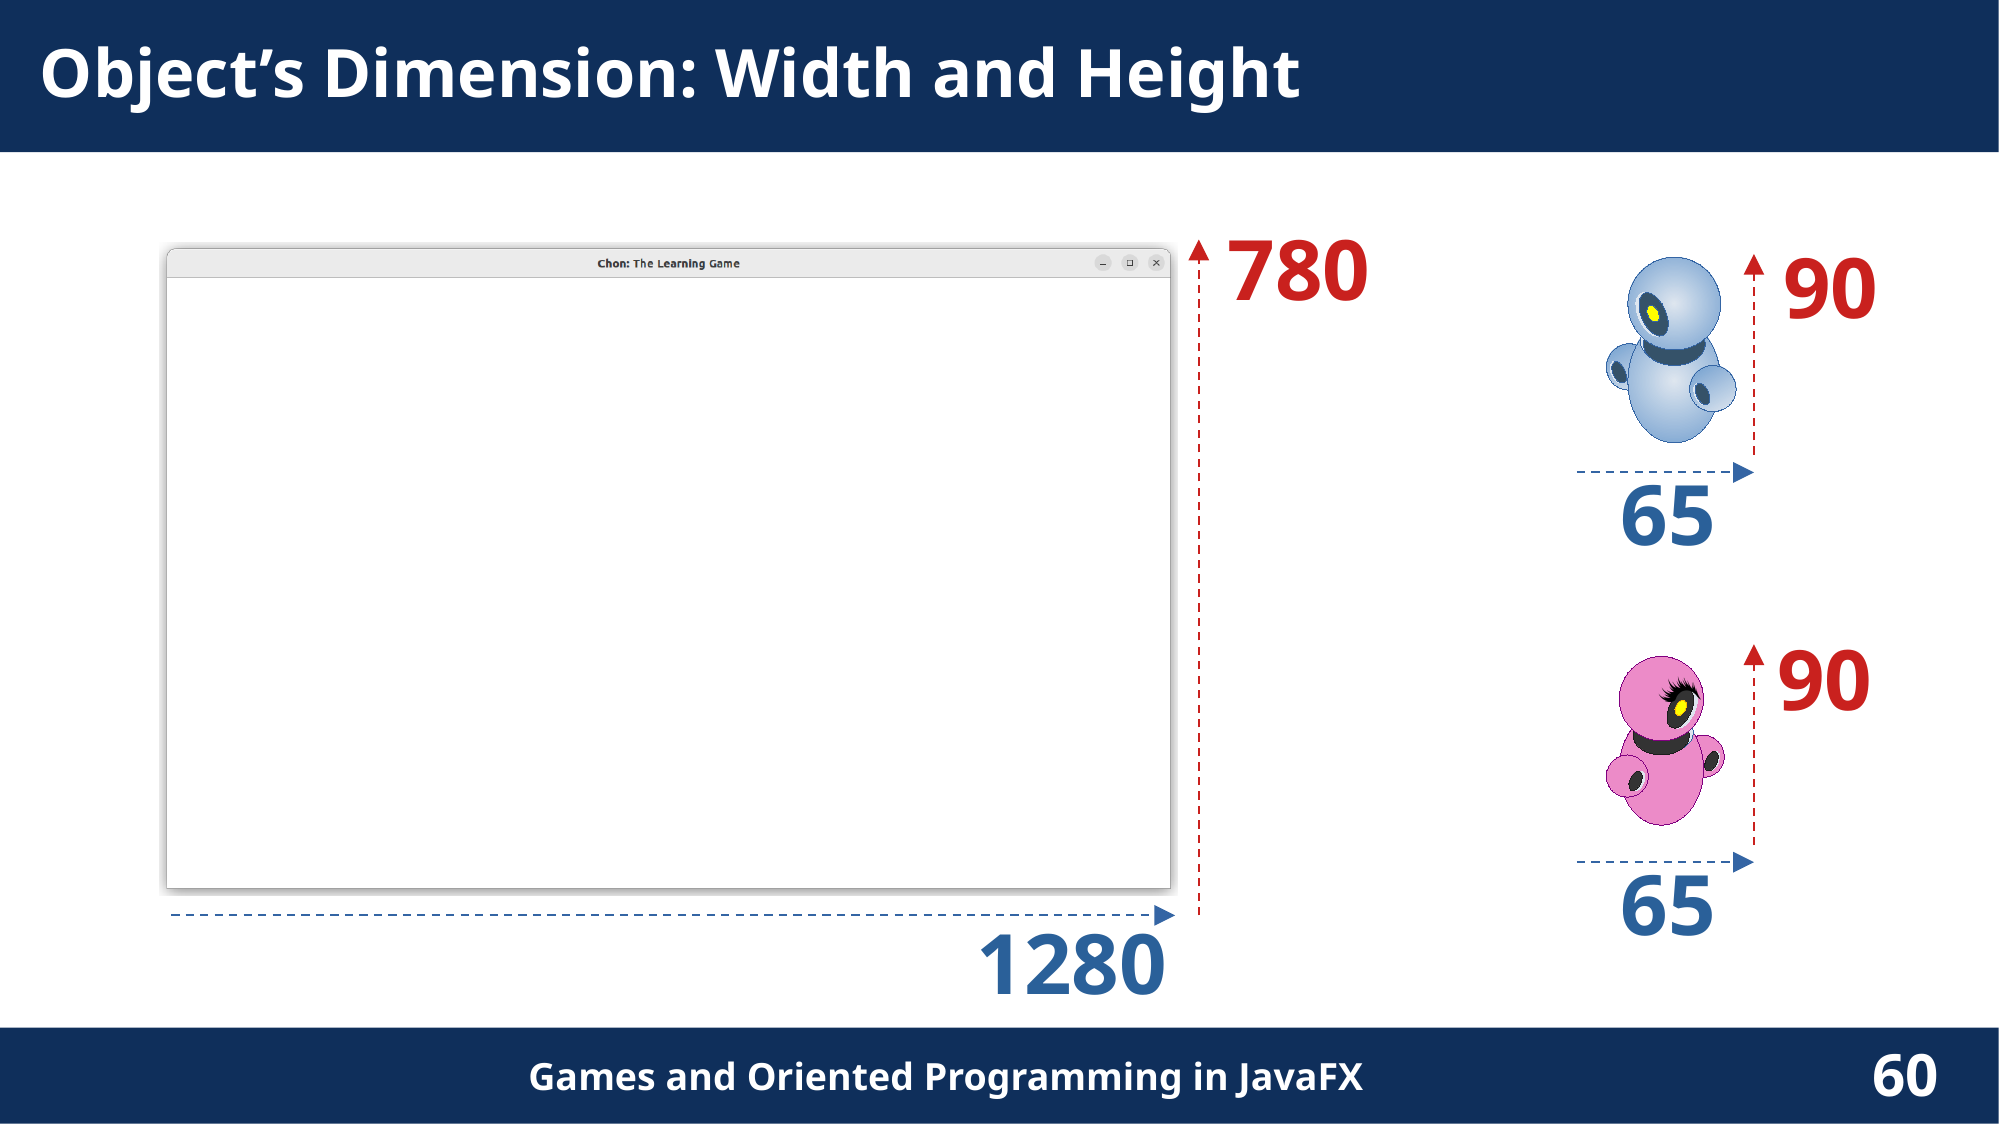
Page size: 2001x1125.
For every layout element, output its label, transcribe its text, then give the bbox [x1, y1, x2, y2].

text_box 1280 [938, 903, 1205, 1019]
text_box [1606, 257, 1737, 443]
text_box 65 [1535, 844, 1802, 960]
text_box [1606, 656, 1725, 826]
text_box 90 [1736, 227, 1926, 343]
text_box 65 [1535, 454, 1802, 570]
picture [159, 242, 1178, 897]
text_box 90 [1730, 620, 1920, 735]
text_box Object’s Dimension: Width and Height [25, 23, 1999, 119]
text_box 780 [1204, 210, 1394, 325]
picture [1658, 676, 1703, 702]
